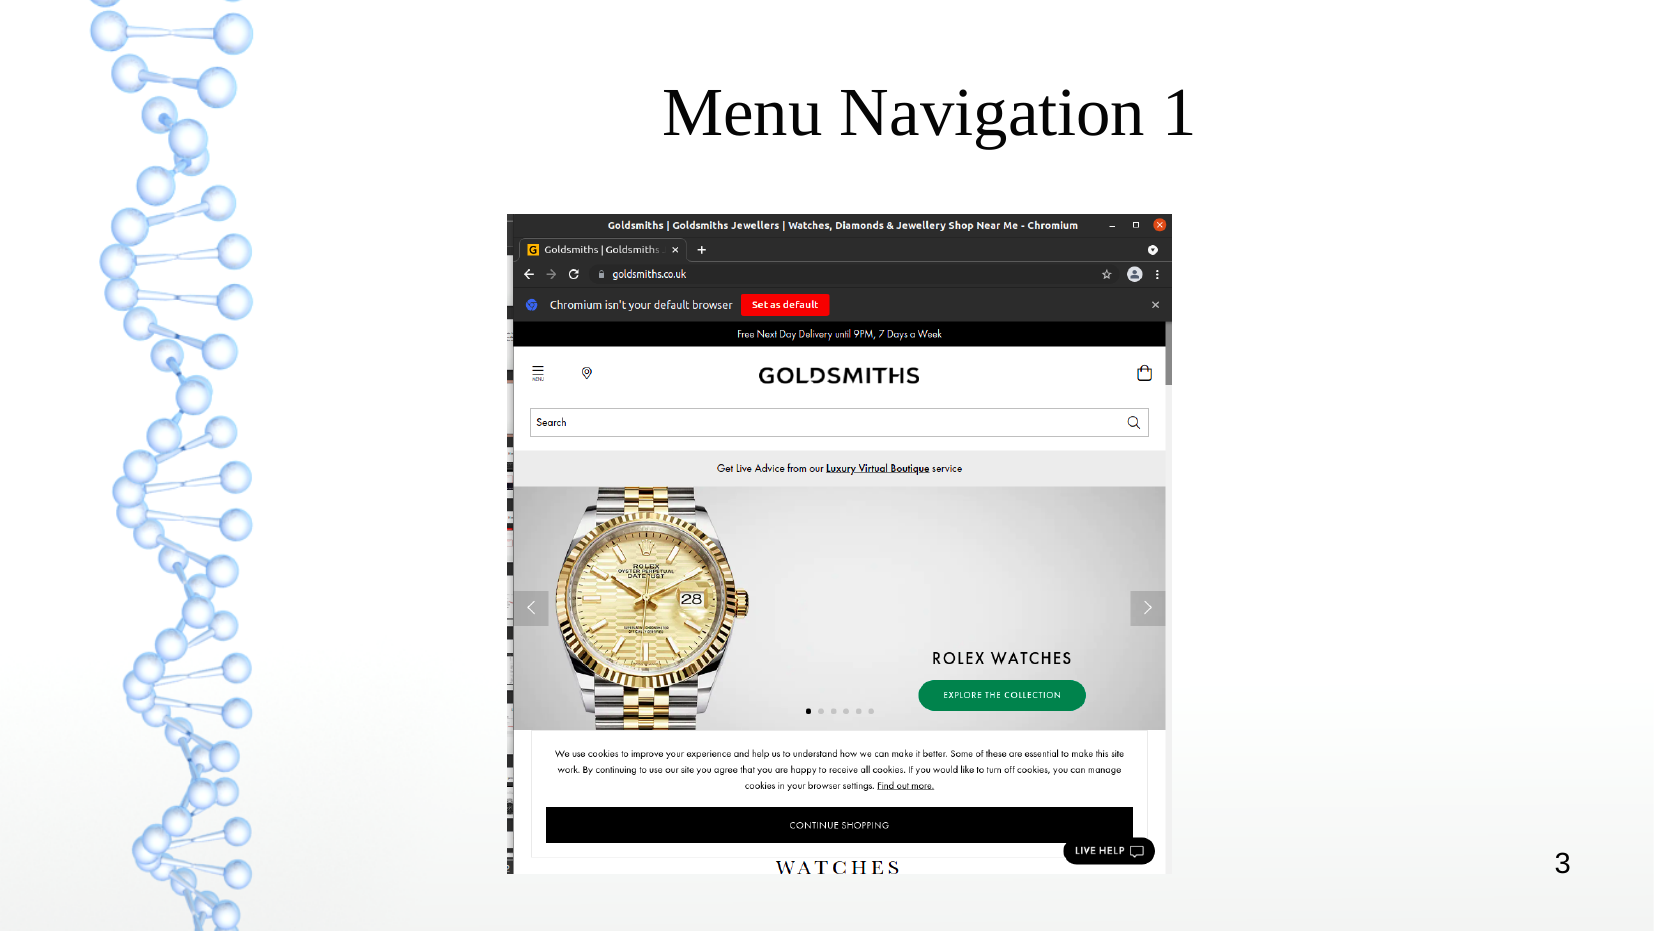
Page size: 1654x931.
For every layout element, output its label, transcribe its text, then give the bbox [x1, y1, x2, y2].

picture [0, 0, 1654, 931]
title Menu Navigation 1 [265, 35, 1595, 189]
